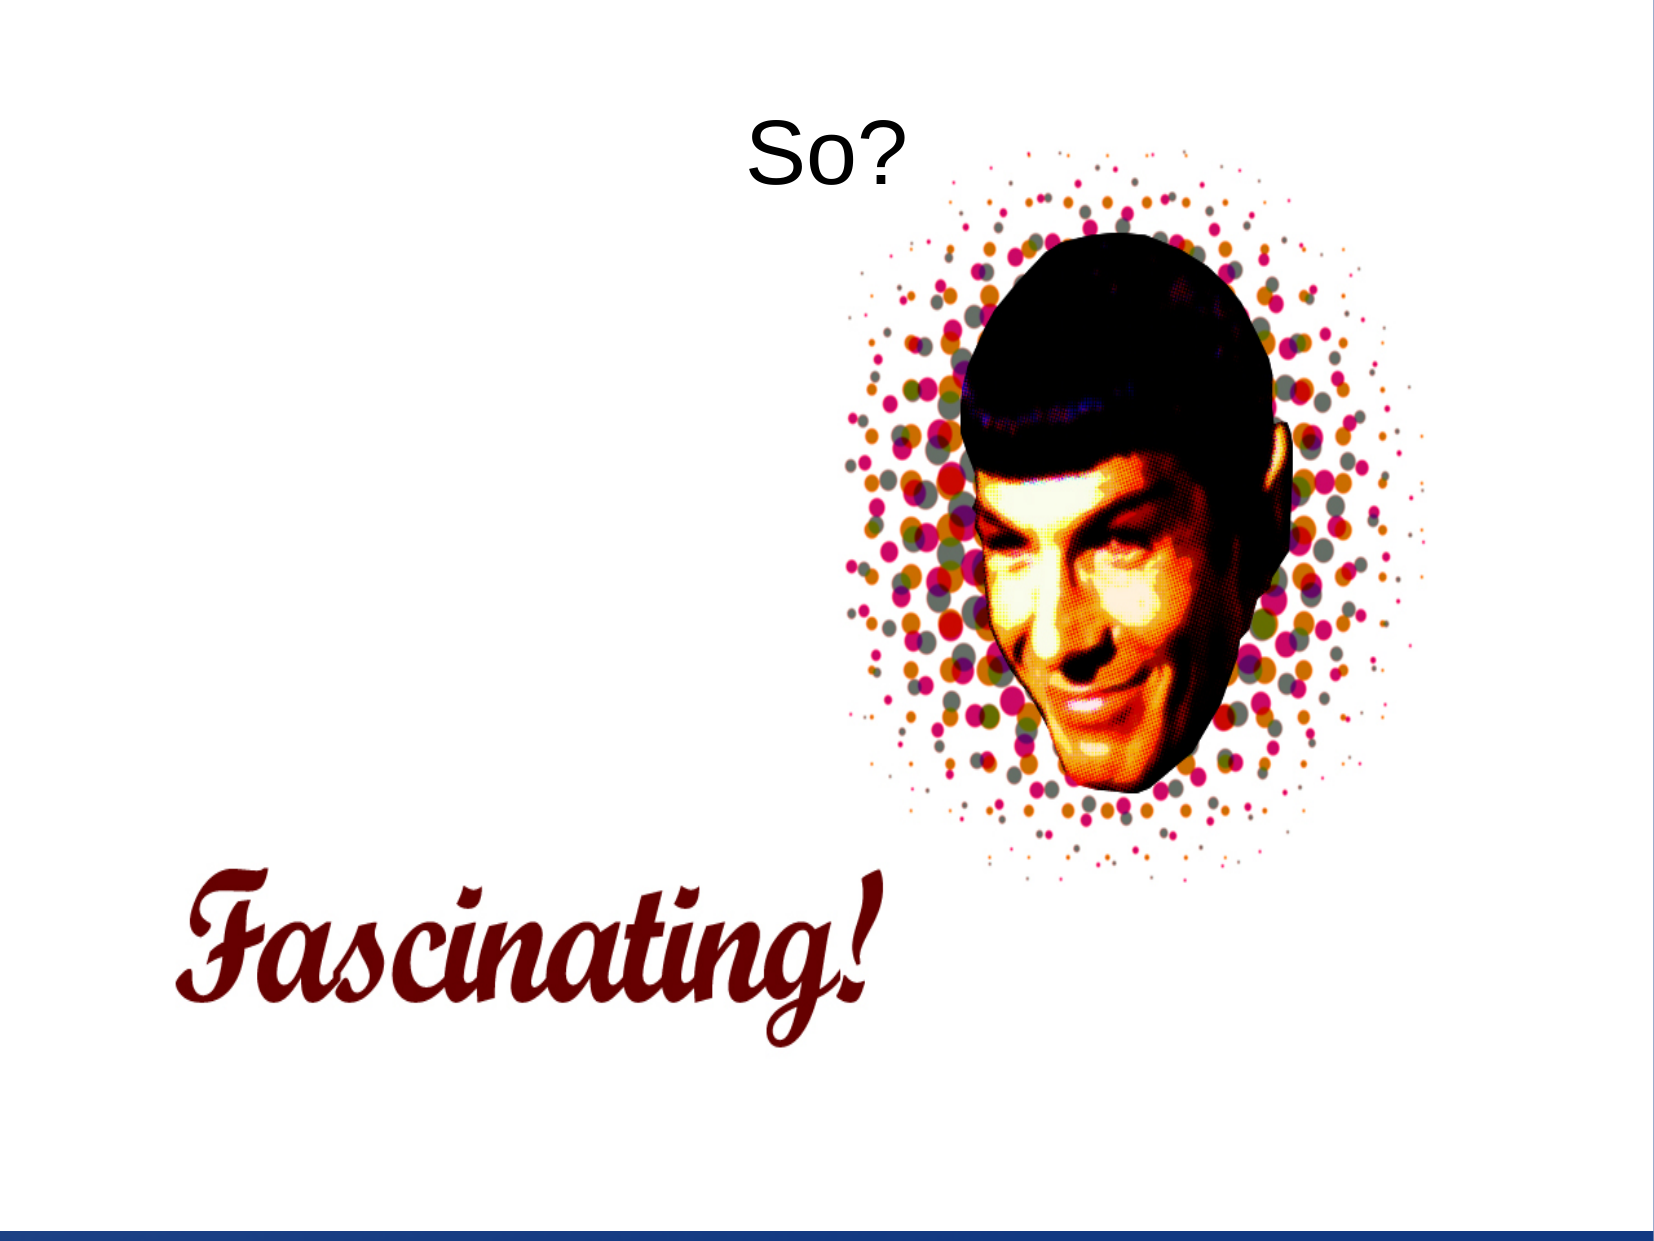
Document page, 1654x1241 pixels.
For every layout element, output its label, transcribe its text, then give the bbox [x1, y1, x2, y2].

picture [0, 0, 1654, 1241]
title So? [82, 49, 1571, 257]
